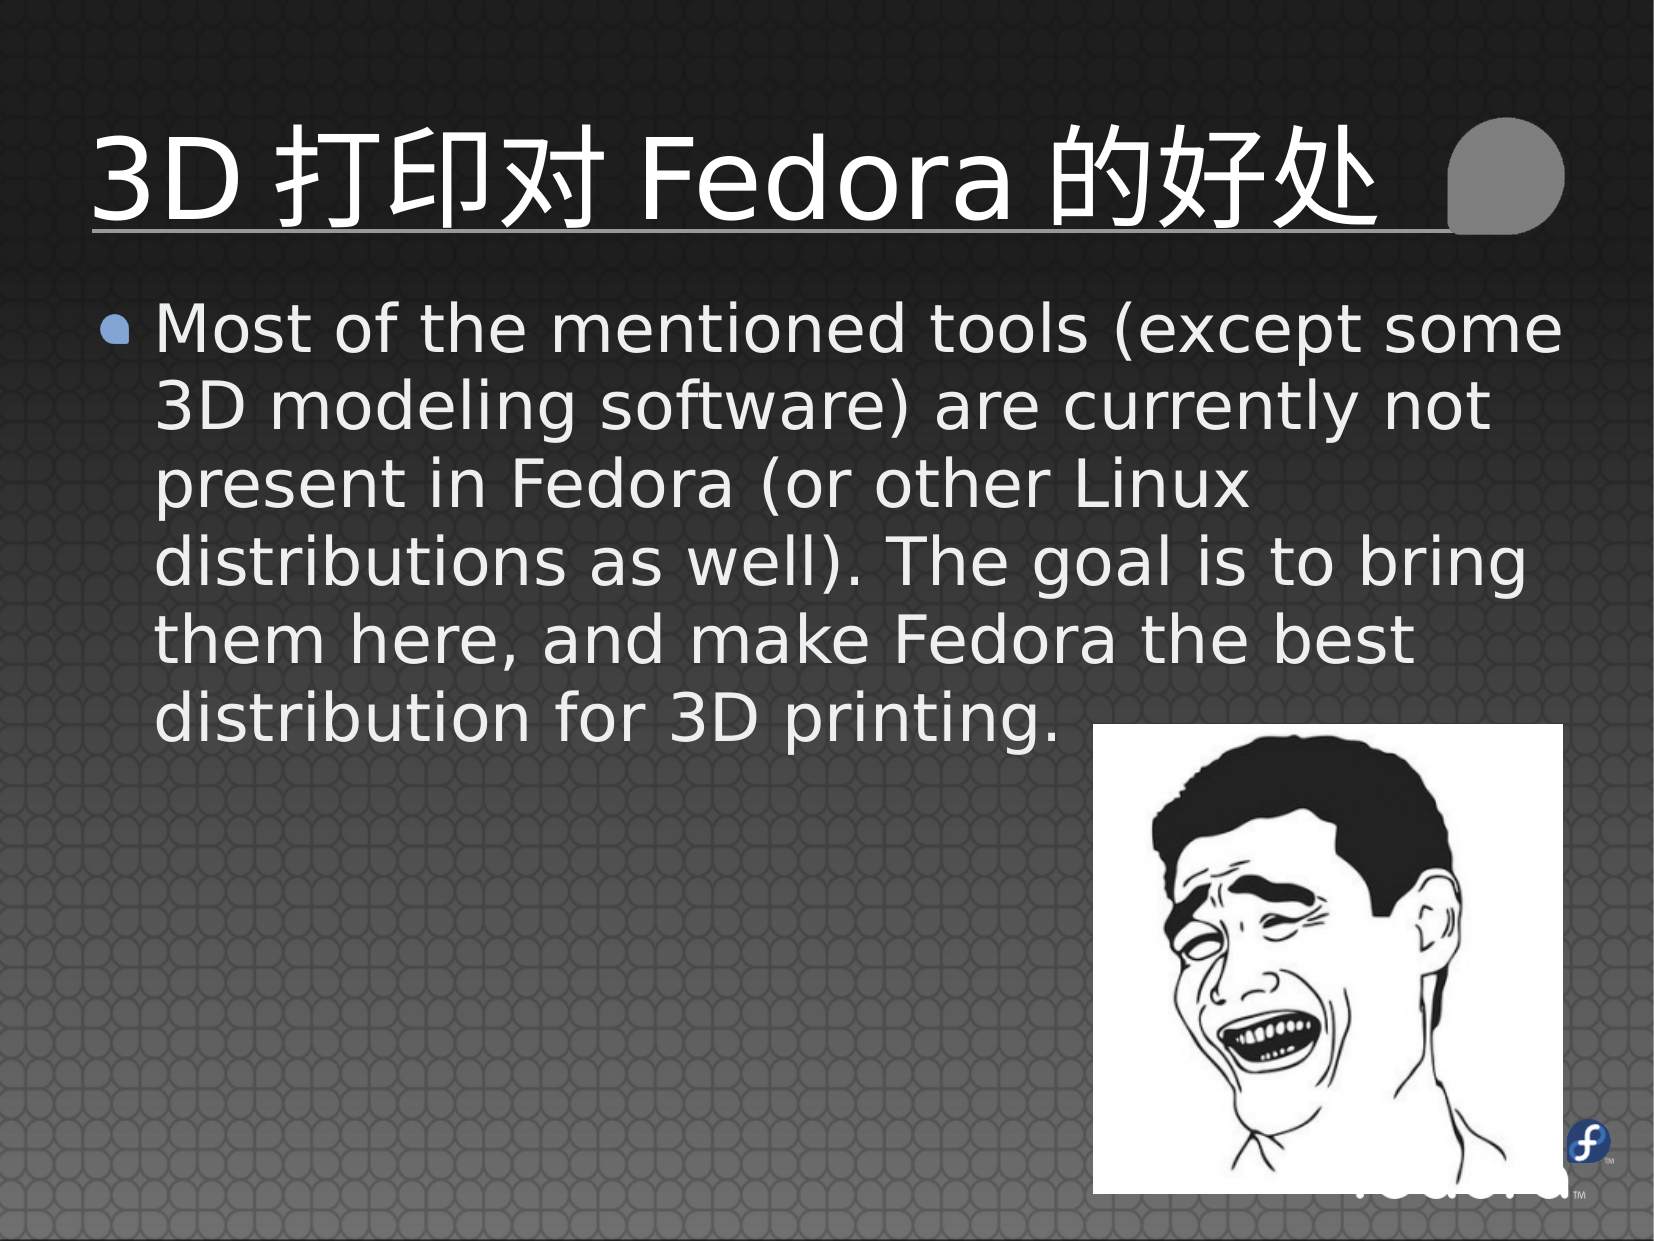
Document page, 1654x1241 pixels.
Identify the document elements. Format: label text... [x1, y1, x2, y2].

list Most of the mentioned tools (except some 3D modeling software) are currently not present in Fedora (or other Linux distributions as well). The goal is to bring them here, and make Fedora the best distribution for 3D printing. [82, 290, 1571, 1010]
title 3D打印对Fedora的好处 [86, 112, 1576, 249]
picture [0, 0, 1654, 1241]
